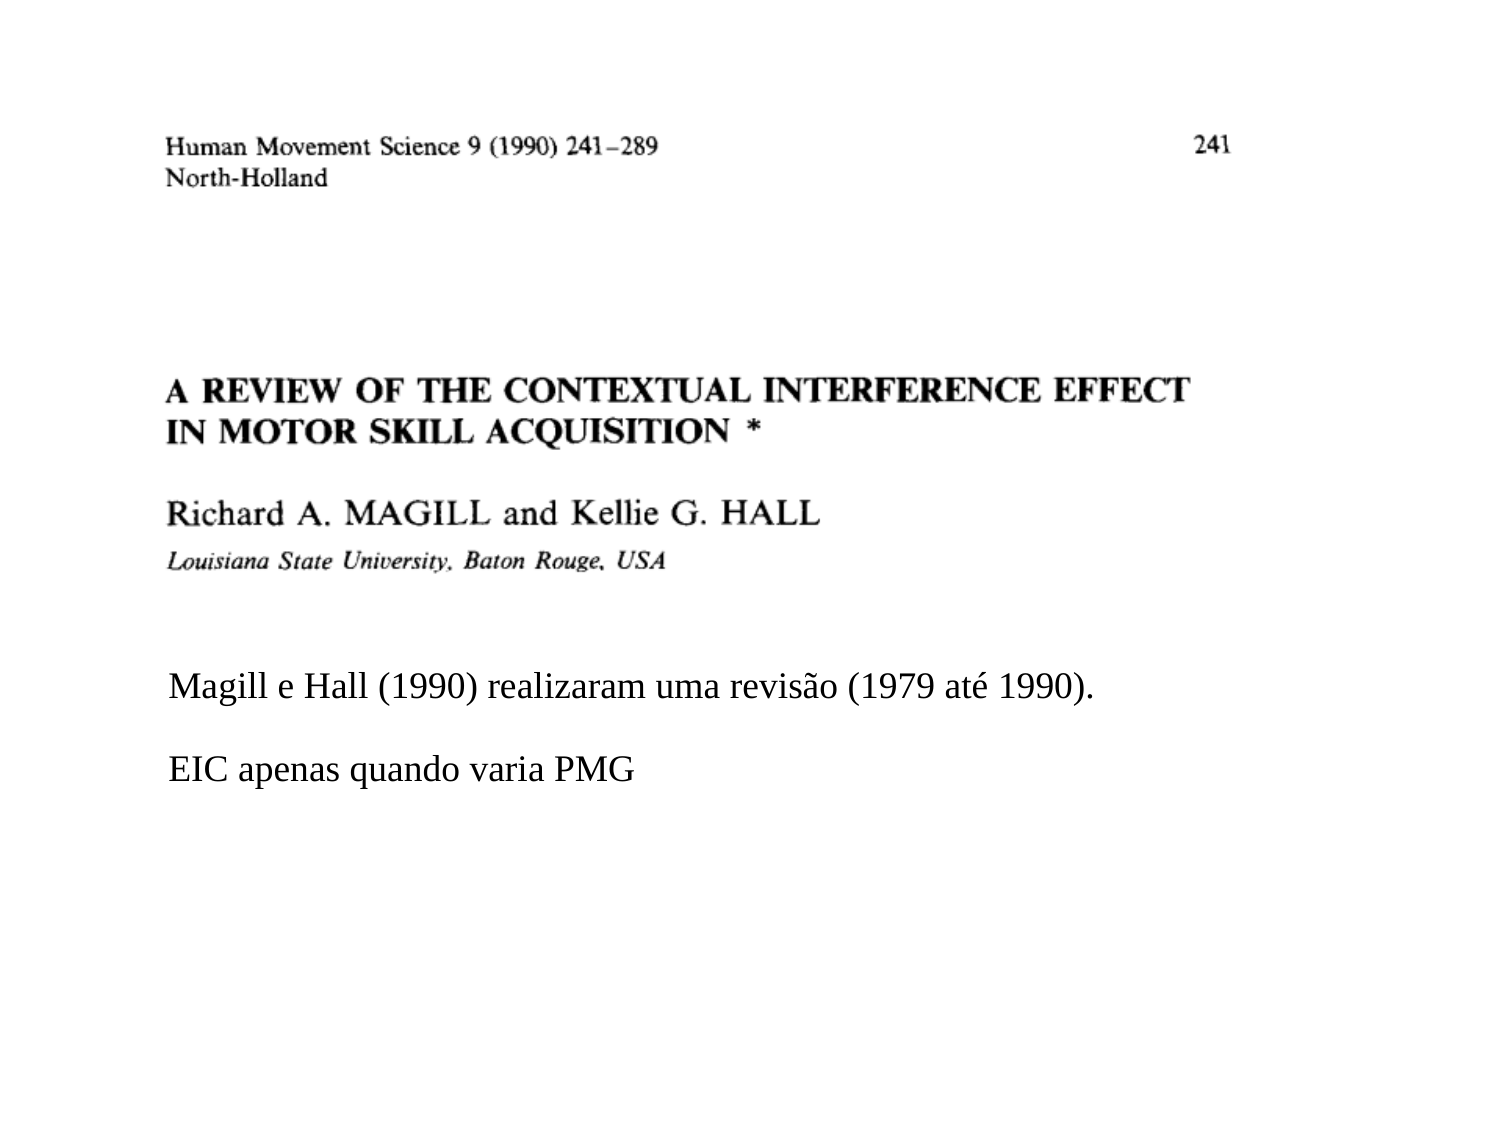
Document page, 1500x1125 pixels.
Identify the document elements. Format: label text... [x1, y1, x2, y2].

picture [130, 113, 1241, 591]
text_box Magill e Hall (1990) realizaram uma revisão (1979 até 1990). EIC apenas quando varia PMG [153, 657, 1182, 798]
